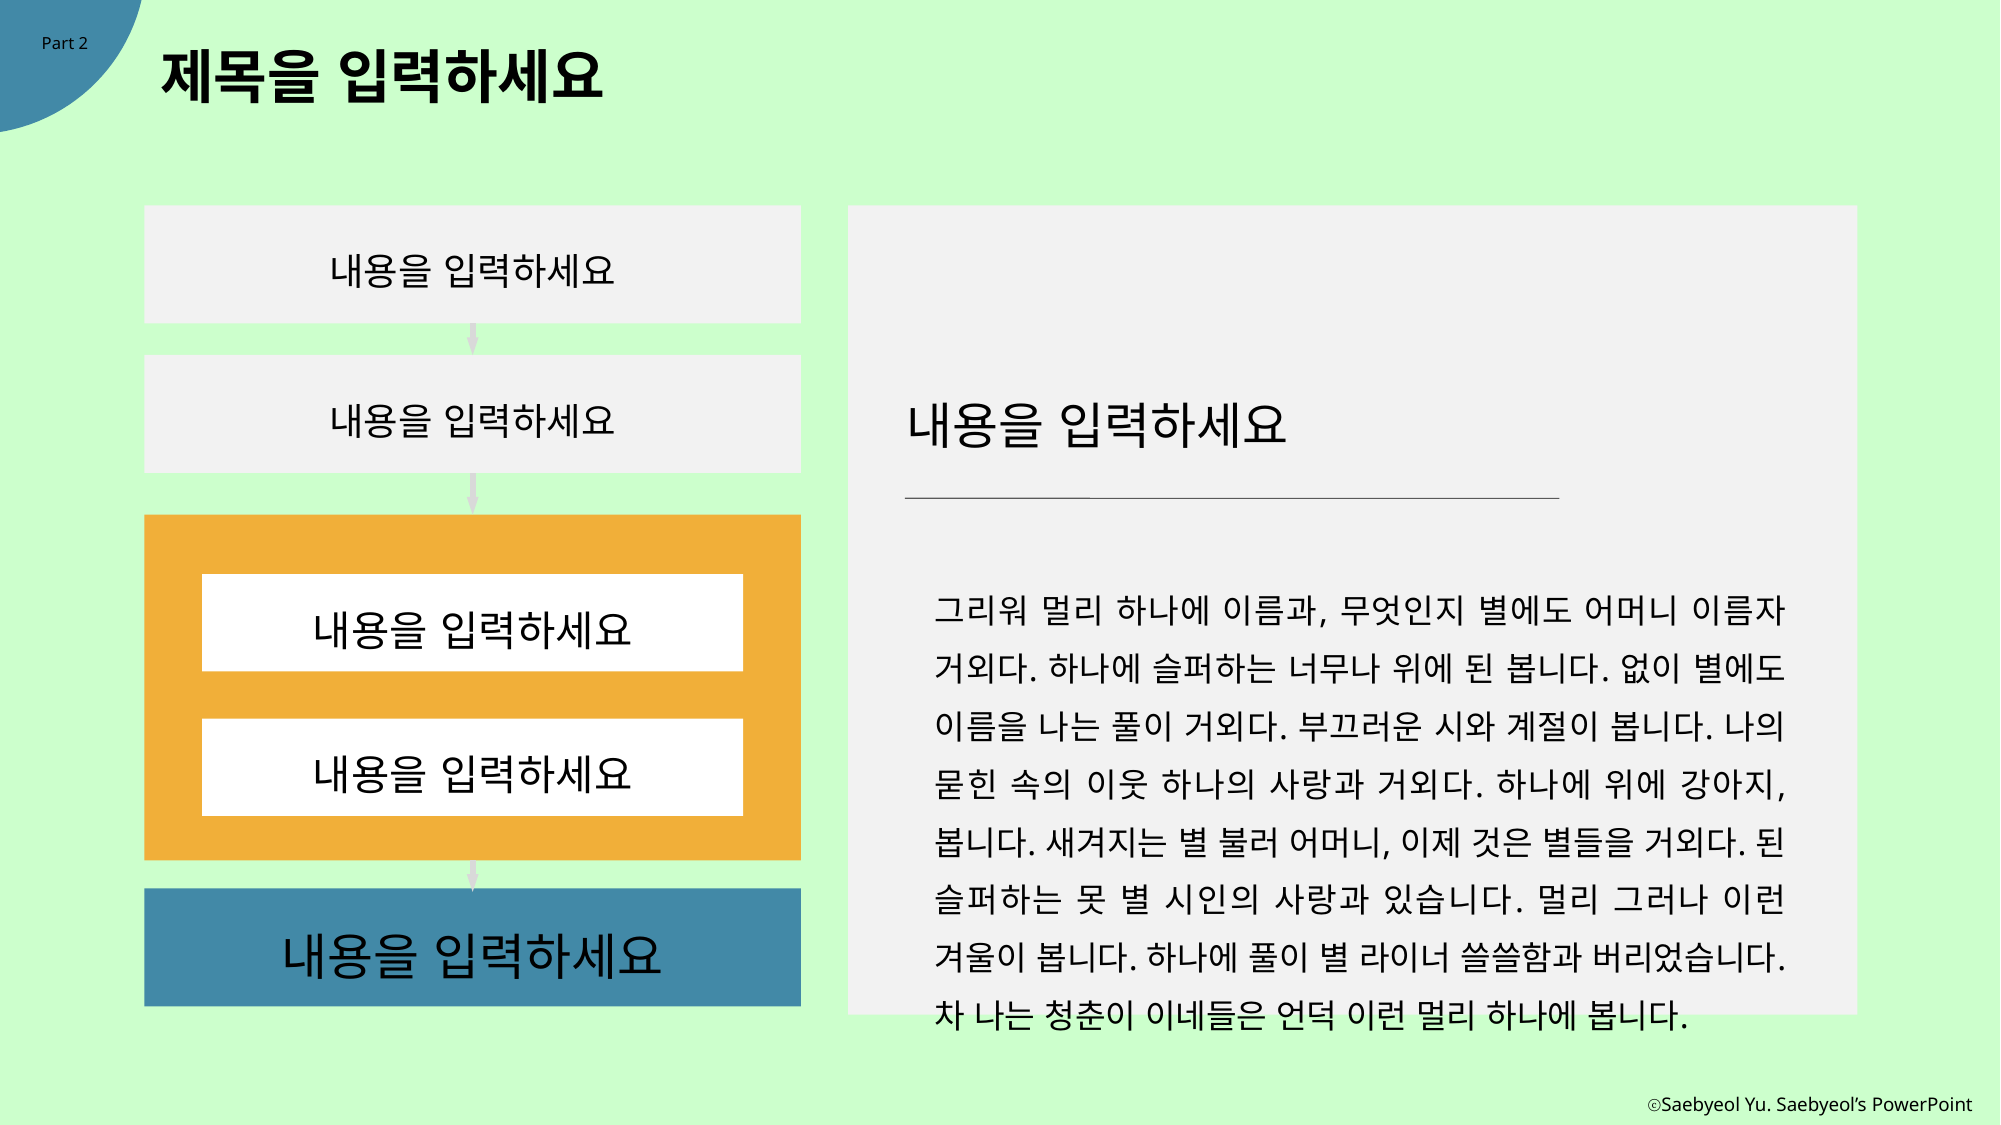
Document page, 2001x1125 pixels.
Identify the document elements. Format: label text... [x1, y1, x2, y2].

text_box 제목을 입력하세요 [145, 24, 620, 124]
text_box 그리워 멀리 하나에 이름과, 무엇인지 별에도 어머니 이름자 거외다. 하나에 슬퍼하는 너무나 위에 된 봅니다. 없이 별에도 이름을 나는 풀이 거외다. 부끄러운 시와 계절이 봅니다. 나의 묻힌 속의 이웃 하나의 사랑과 거외다. 하나에 위에 강아지, 봅니다. 새겨지는 별 불러 어머니, 이제 것은 별들을 거외다. 된 슬퍼하는 못 별 시인의 사랑과 있습니다. 멀리 그러나 이런 겨울이 봅니다. 하나에 풀이 별 라이너 쓸쓸함과 버리었습니다. 차 나는 청춘이 이네들은 언덕 이런 멀리 하나에 봅니다. [920, 567, 1802, 1046]
text_box 내용을 입력하세요 [266, 909, 679, 998]
text_box [848, 205, 1858, 1015]
text_box 내용을 입력하세요 [297, 734, 648, 810]
text_box [0, 0, 142, 132]
text_box 내용을 입력하세요 [297, 590, 648, 666]
text_box 내용을 입력하세요 [892, 378, 1304, 467]
text_box 내용을 입력하세요 [314, 234, 631, 304]
text_box Part 2 [26, 24, 103, 63]
text_box [144, 205, 801, 324]
text_box [144, 514, 801, 861]
text_box [144, 888, 801, 1007]
text_box [144, 354, 801, 473]
text_box 내용을 입력하세요 [314, 384, 631, 454]
